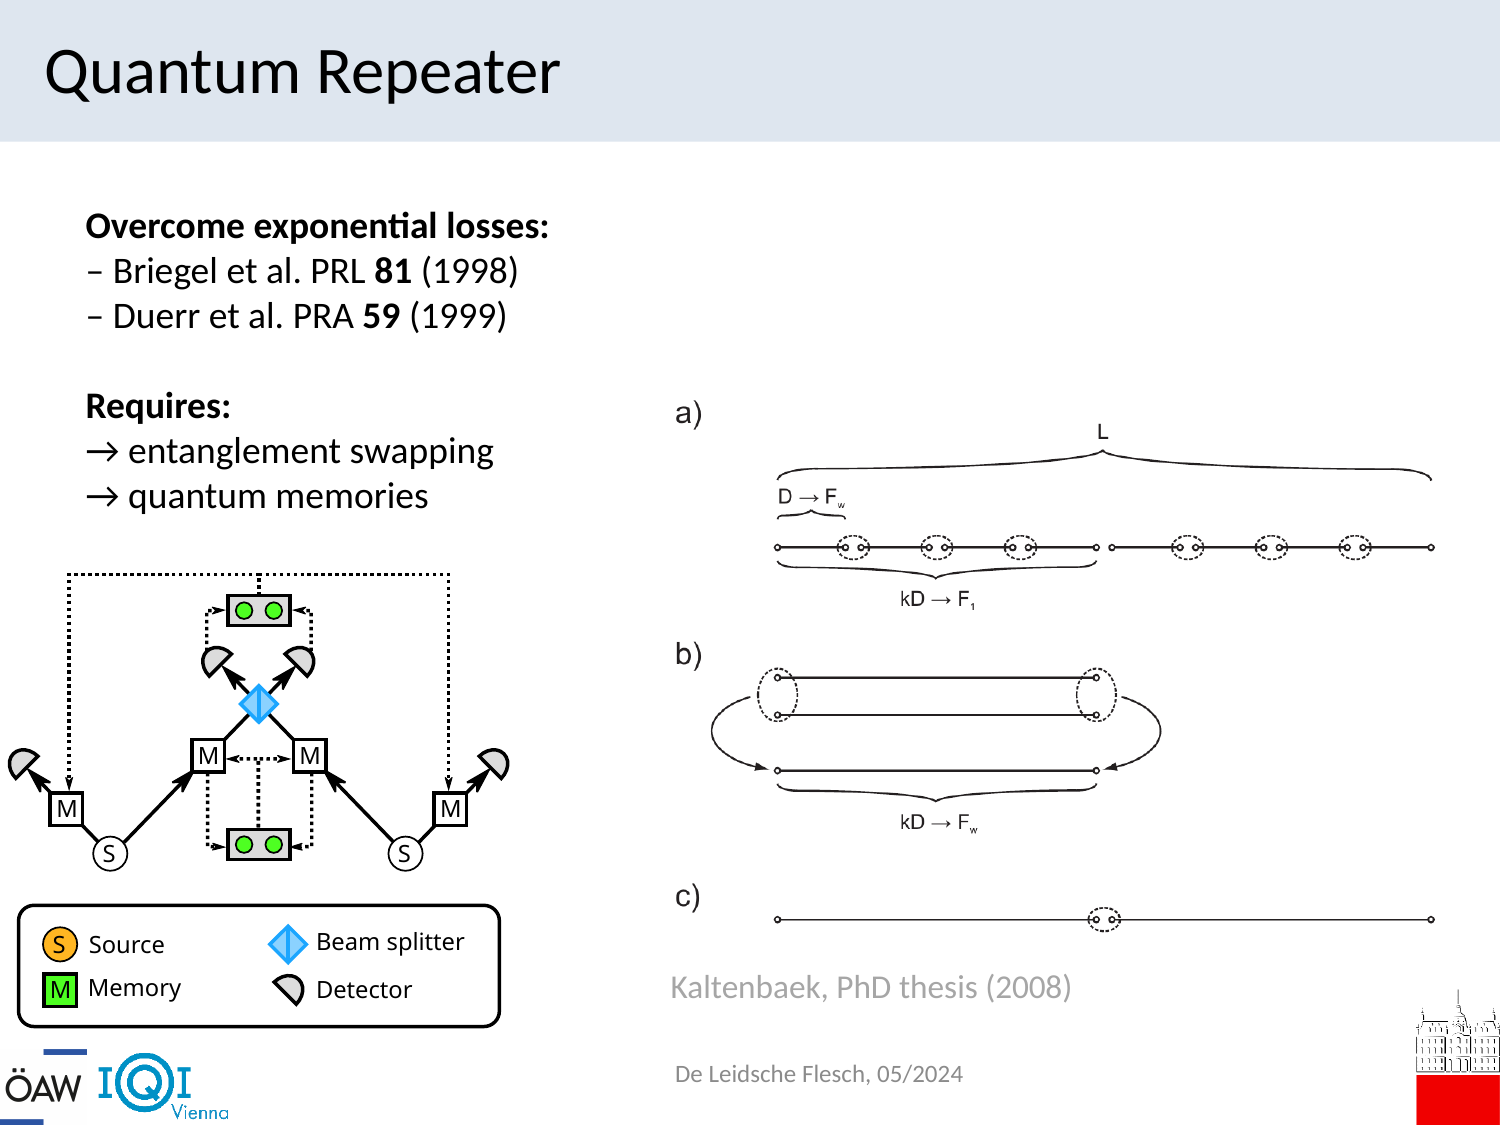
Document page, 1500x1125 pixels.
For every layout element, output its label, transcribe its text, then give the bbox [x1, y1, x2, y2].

title Quantum Repeater [29, 7, 1317, 126]
picture [0, 554, 528, 1047]
picture [648, 382, 1445, 946]
text_box Kaltenbaek, PhD thesis (2008) [655, 957, 1088, 1013]
picture [0, 1049, 87, 1125]
picture [1416, 988, 1500, 1125]
picture [94, 1049, 234, 1124]
text_box Overcome exponential losses: – Briegel et al. PRL 81 (1998) – Duerr et al. PRA 59 (1999) Requires: → entanglement swapping → quantum memories [70, 193, 574, 524]
